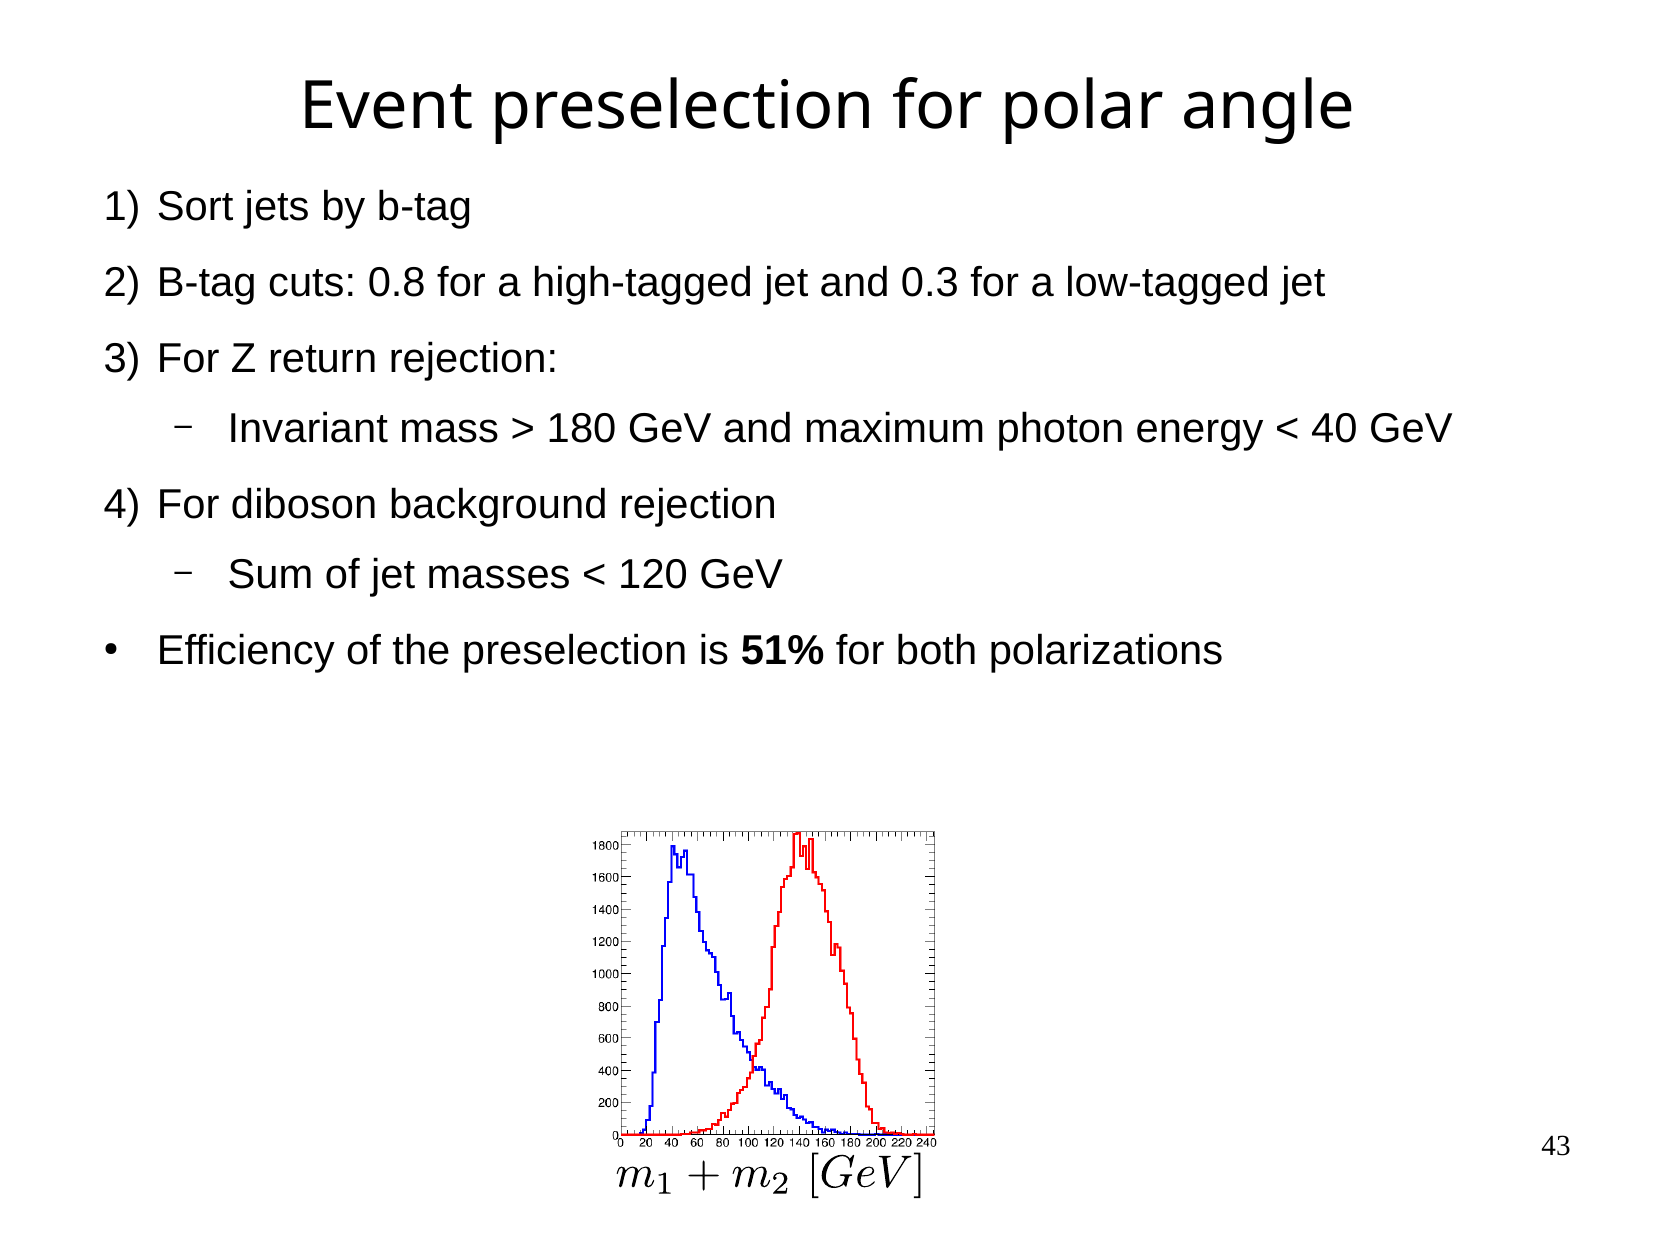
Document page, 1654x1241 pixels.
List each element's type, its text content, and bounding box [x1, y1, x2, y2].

title Event preselection for polar angle [85, 52, 1571, 153]
picture [586, 826, 945, 1156]
text_box [615, 1152, 926, 1199]
list Sort jets by b-tag B-tag cuts: 0.8 for a high-tagged jet and 0.3 for a low-tagged jet For Z return rejection: Invariant mass > 180 GeV and maximum photon energy < 40 GeV For diboson background rejection Sum of jet masses < 120 GeV Efficiency of the preselection is 51% for both polarizations [85, 182, 1531, 1171]
